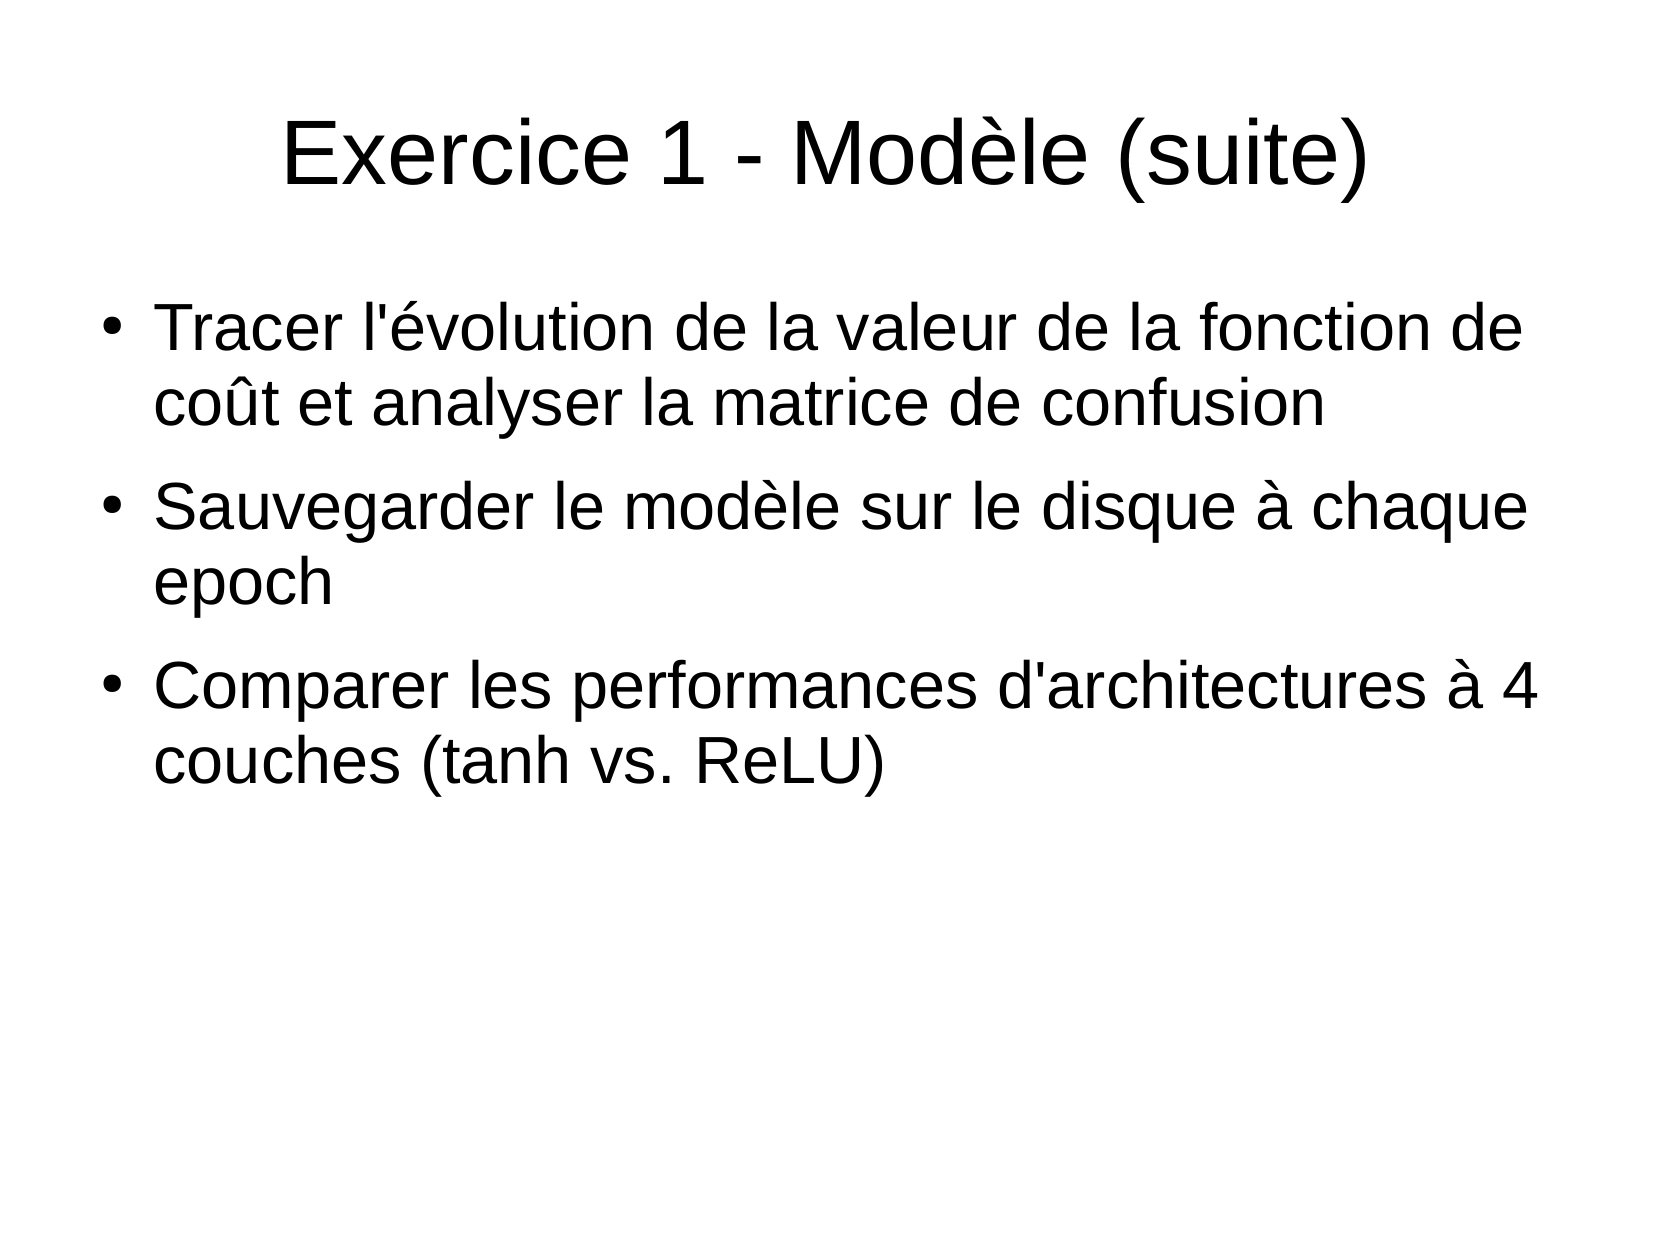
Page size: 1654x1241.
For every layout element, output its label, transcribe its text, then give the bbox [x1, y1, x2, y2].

title Exercice 1 - Modèle (suite) [82, 49, 1571, 257]
list Tracer l'évolution de la valeur de la fonction de coût et analyser la matrice de confusion Sauvegarder le modèle sur le disque à chaque epoch Comparer les performances d'architectures à 4 couches (tanh vs. ReLU) [82, 290, 1571, 1010]
